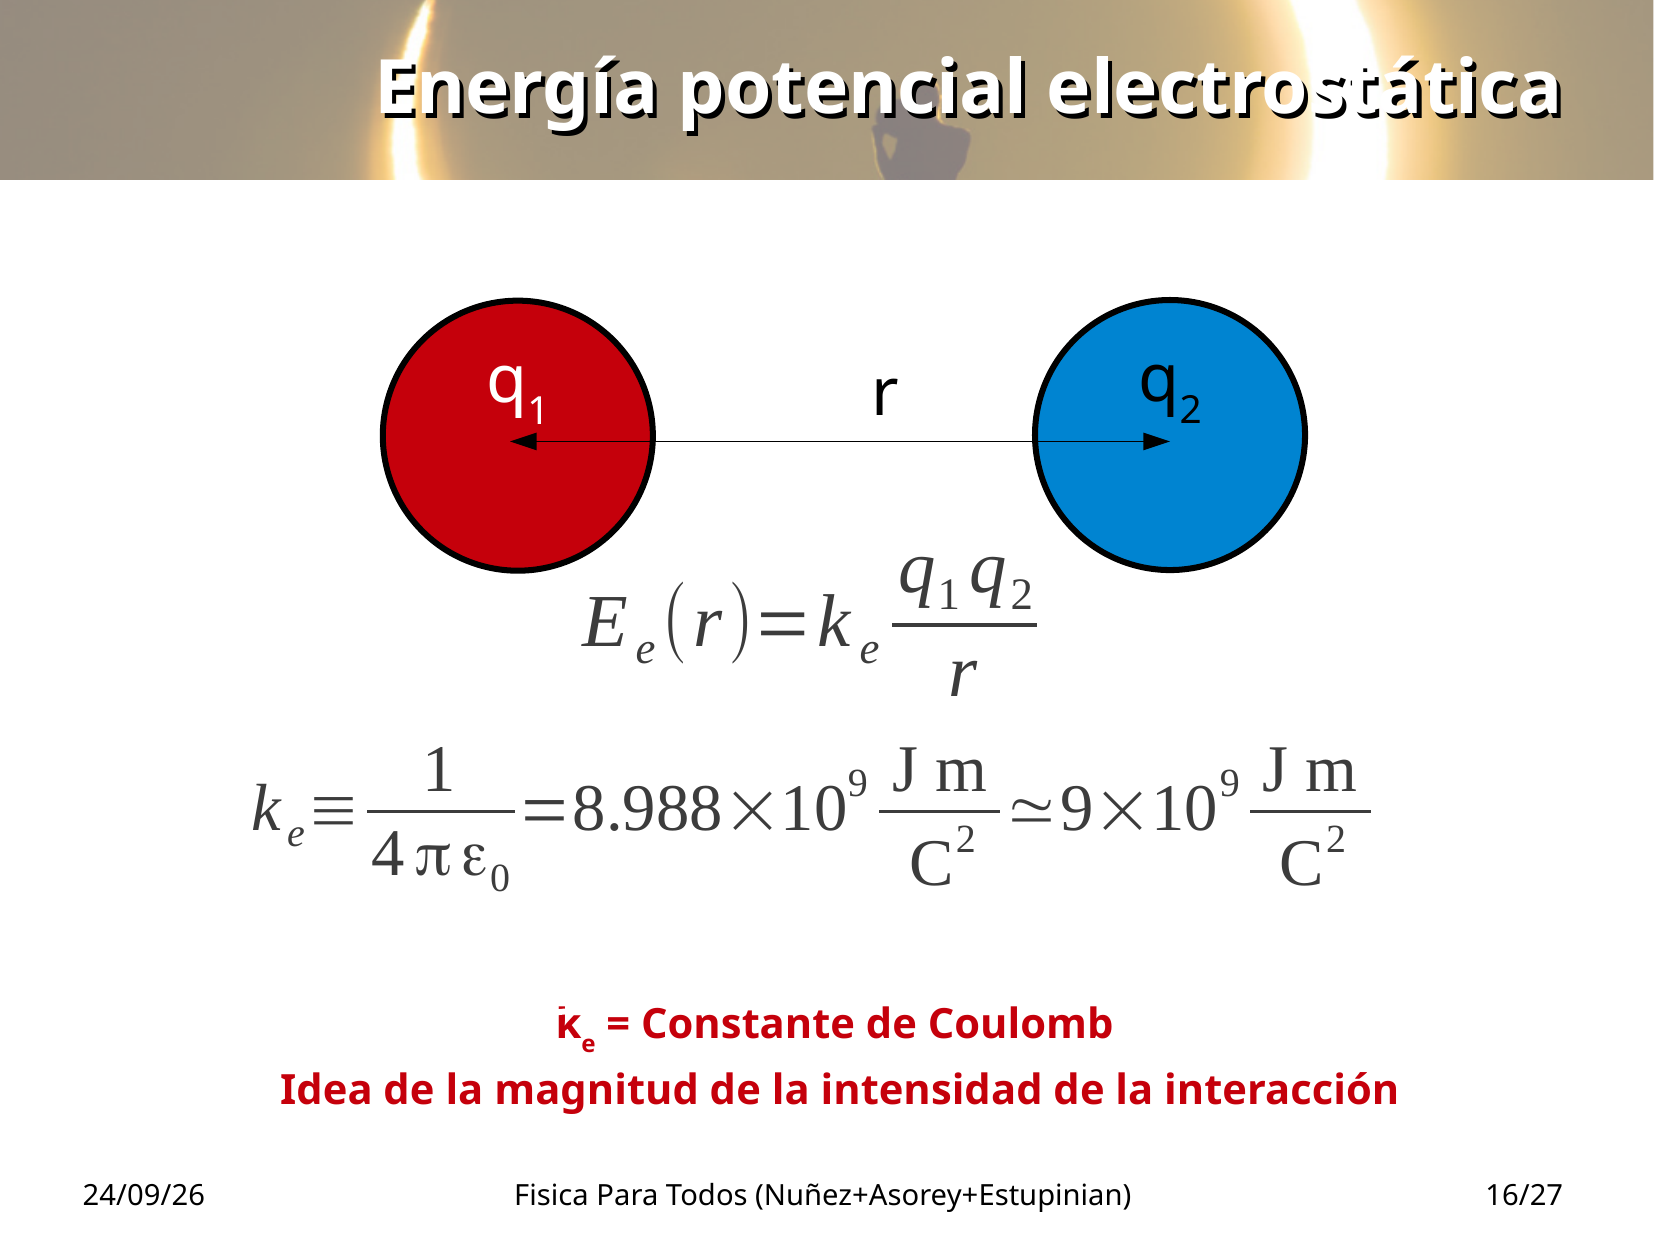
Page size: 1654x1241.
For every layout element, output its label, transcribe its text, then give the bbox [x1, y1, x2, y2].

title Energía potencial electrostática [75, 19, 1564, 151]
chart [571, 525, 1047, 713]
text_box q1 [382, 300, 653, 571]
title ke = Constante de Coulomb Idea de la magnitud de la intensidad de la interacción [165, 990, 1516, 1121]
chart [241, 731, 1381, 901]
text_box q2 [1035, 300, 1306, 571]
text_box r [856, 336, 909, 432]
picture [0, 0, 1654, 180]
